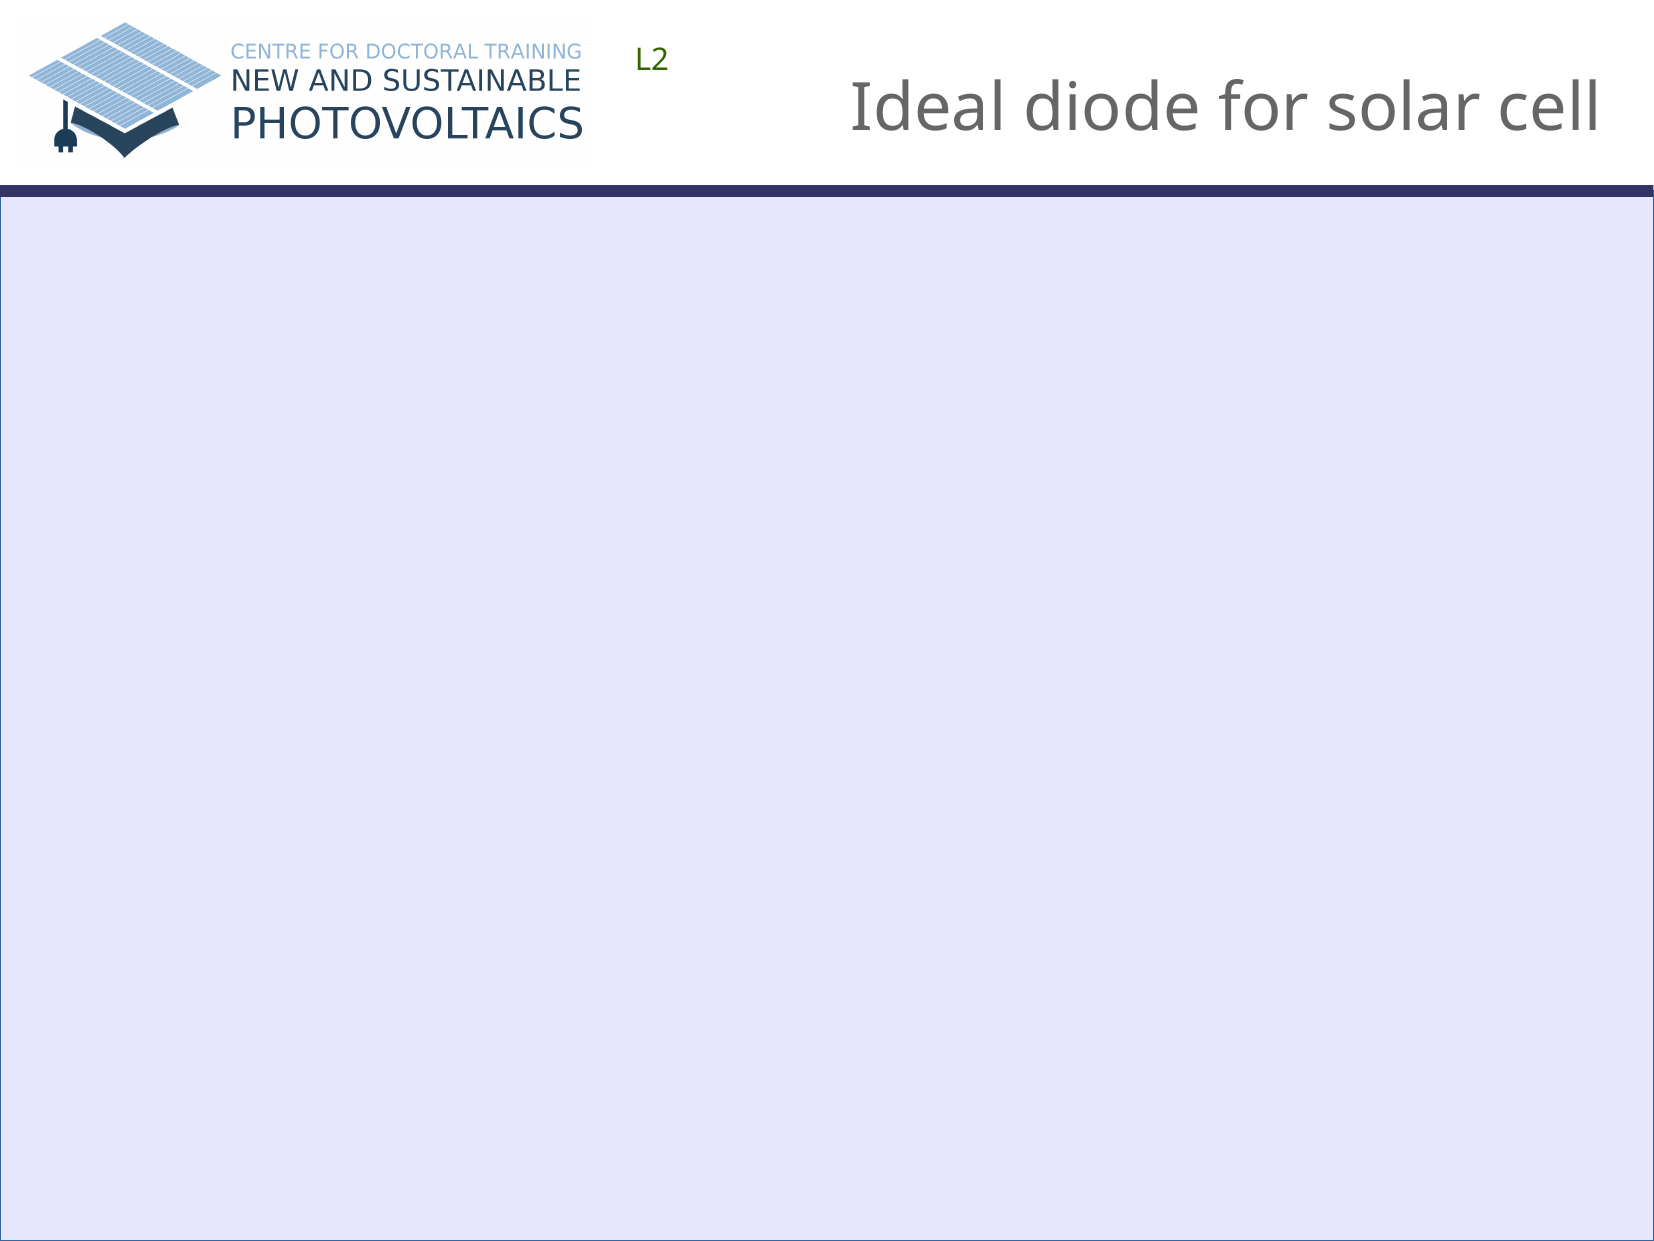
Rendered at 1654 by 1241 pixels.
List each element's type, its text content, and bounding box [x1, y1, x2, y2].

picture [19, 17, 591, 166]
text_box L2 [620, 29, 880, 80]
text_box [0, 197, 1654, 1241]
text_box Ideal diode for solar cell [767, 51, 1619, 142]
